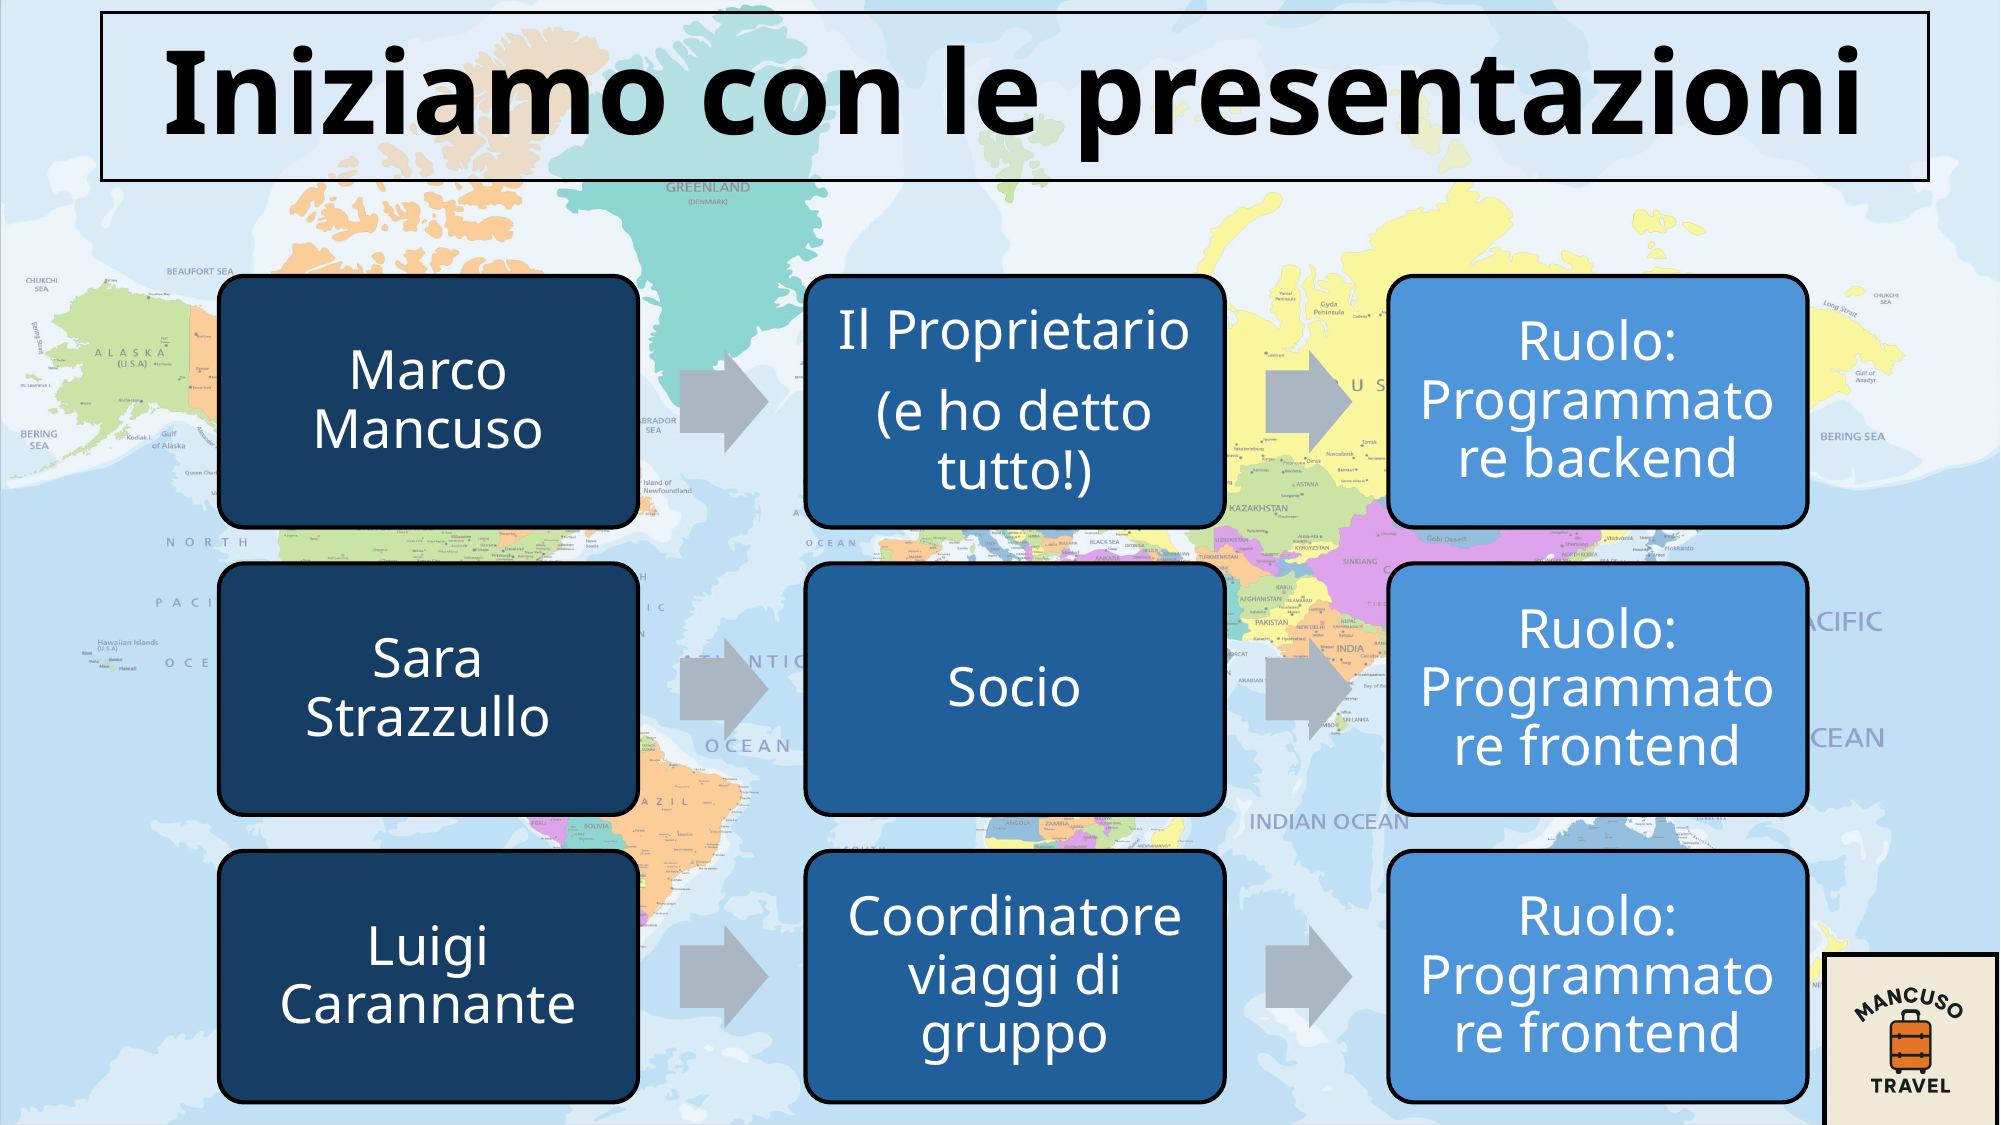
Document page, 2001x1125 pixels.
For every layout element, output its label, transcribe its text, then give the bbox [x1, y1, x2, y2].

text_box Sara Strazzullo [218, 563, 639, 815]
picture [1826, 956, 1995, 1125]
text_box [679, 924, 769, 1029]
text_box Ruolo: Programmatore frontend [1388, 563, 1808, 815]
text_box [679, 349, 769, 454]
text_box [679, 637, 769, 742]
text_box [1265, 924, 1353, 1029]
text_box Ruolo: Programmatore frontend [1388, 850, 1808, 1103]
text_box Marco Mancuso [218, 275, 639, 528]
text_box Ruolo: Programmatore backend [1388, 275, 1808, 528]
text_box [1265, 637, 1353, 742]
text_box Socio [805, 563, 1225, 815]
text_box Coordinatore viaggi di gruppo [805, 850, 1225, 1103]
text_box Il Proprietario (e ho detto tutto!) [805, 275, 1225, 528]
text_box Luigi Carannante [218, 850, 639, 1103]
title Iniziamo con le presentazioni [101, 12, 1929, 181]
text_box [1265, 349, 1353, 454]
